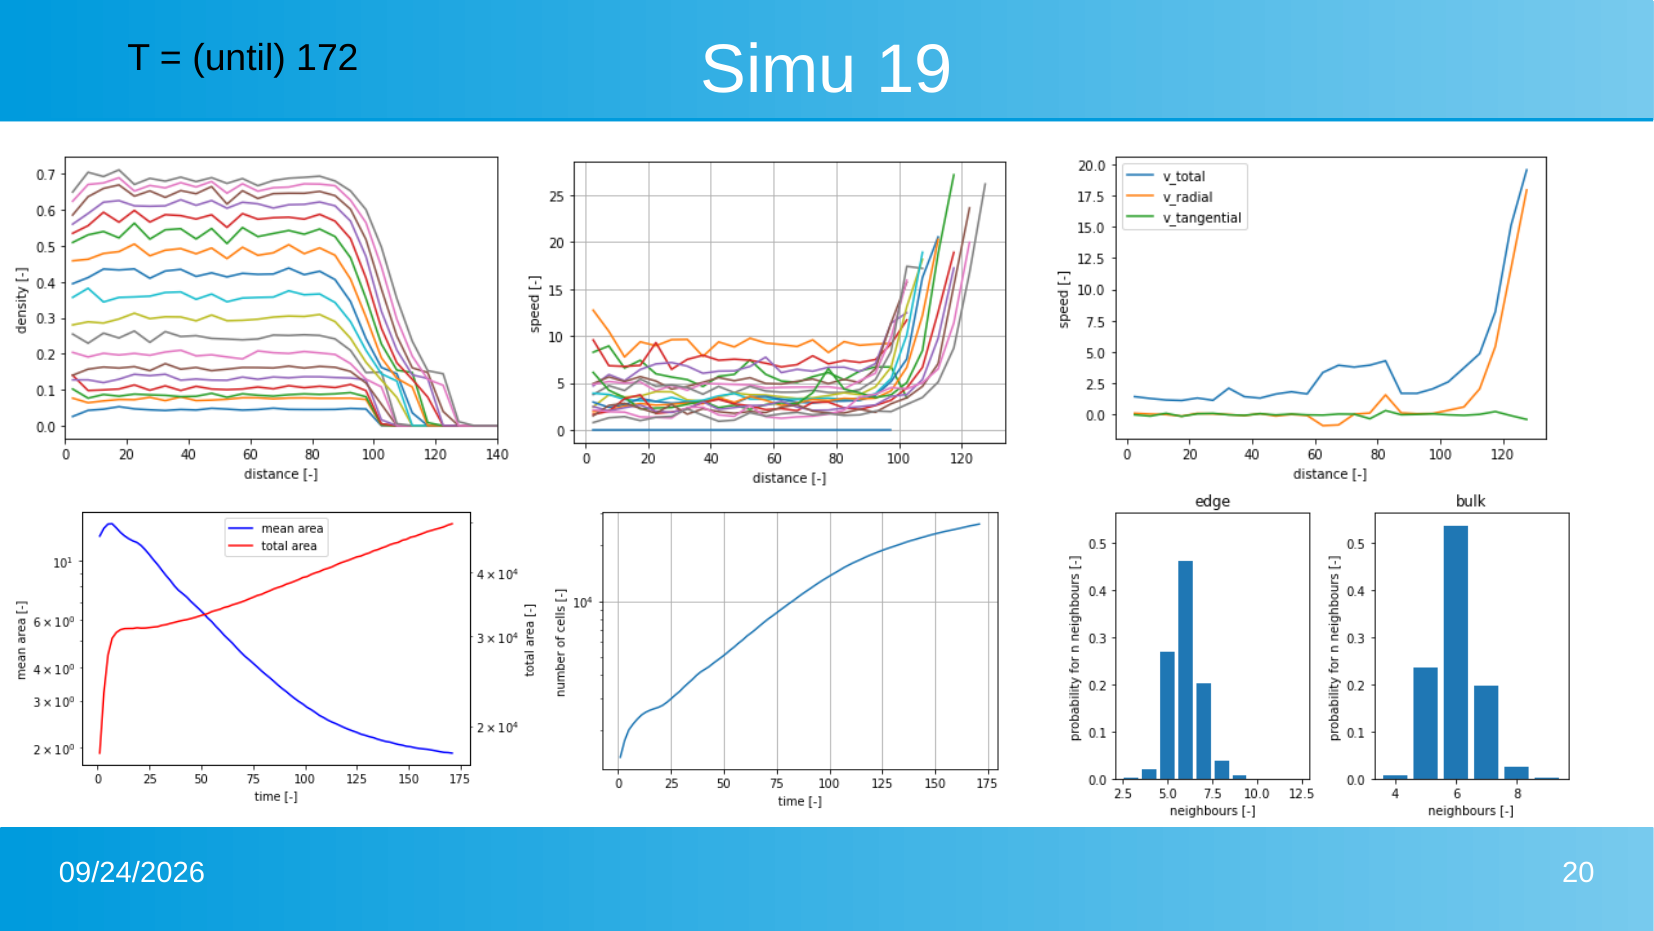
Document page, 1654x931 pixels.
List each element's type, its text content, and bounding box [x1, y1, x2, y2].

picture [547, 505, 1007, 814]
picture [1050, 149, 1576, 826]
text_box T = (until) 172 [112, 29, 451, 87]
picture [8, 505, 543, 809]
picture [8, 149, 518, 488]
picture [521, 154, 1013, 492]
title Simu 19 [59, 29, 1595, 108]
